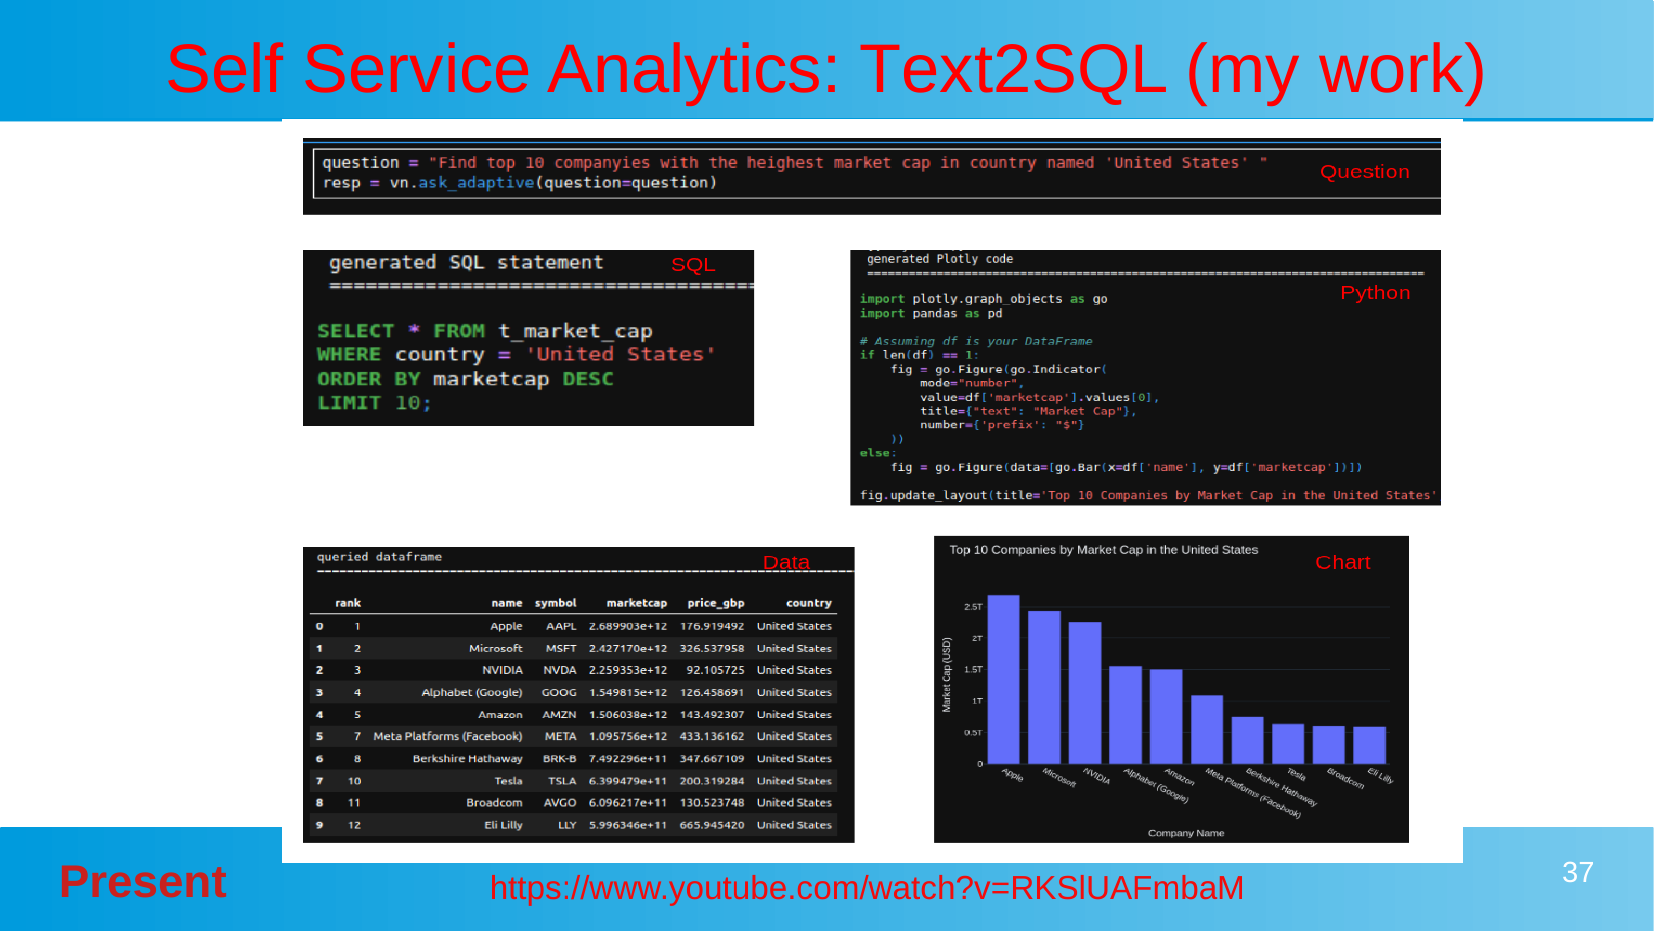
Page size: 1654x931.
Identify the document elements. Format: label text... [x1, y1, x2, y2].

picture [282, 120, 1463, 863]
text_box https://www.youtube.com/watch?v=RKSlUAFmbaM [474, 862, 1276, 919]
title Self Service Analytics: Text2SQL (my work) [59, 29, 1595, 108]
